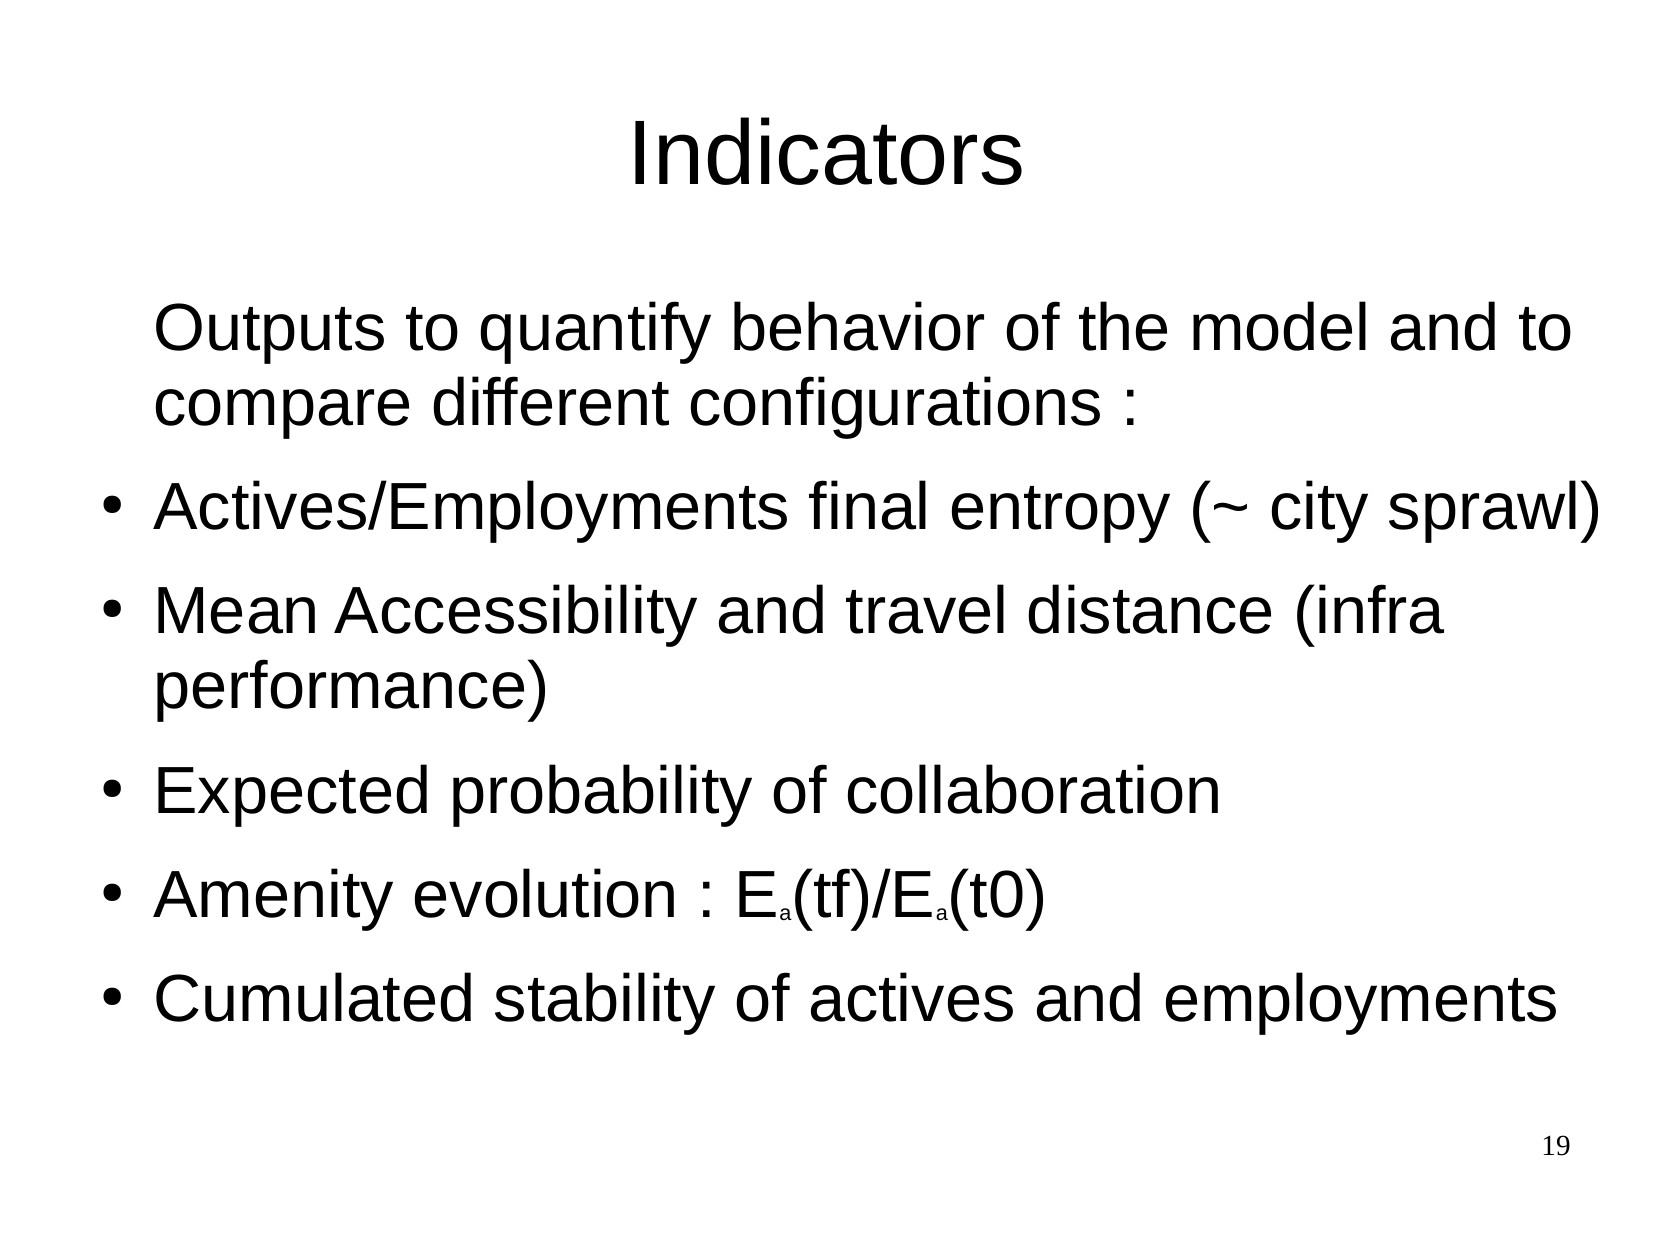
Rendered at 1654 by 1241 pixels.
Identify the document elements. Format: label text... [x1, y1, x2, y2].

list Outputs to quantify behavior of the model and to compare different configurations : Actives/Employments final entropy (~ city sprawl) Mean Accessibility and travel distance (infra performance) Expected probability of collaboration Amenity evolution : Ea(tf)/Ea(t0) Cumulated stability of actives and employments [82, 290, 1607, 1123]
title Indicators [82, 49, 1571, 257]
